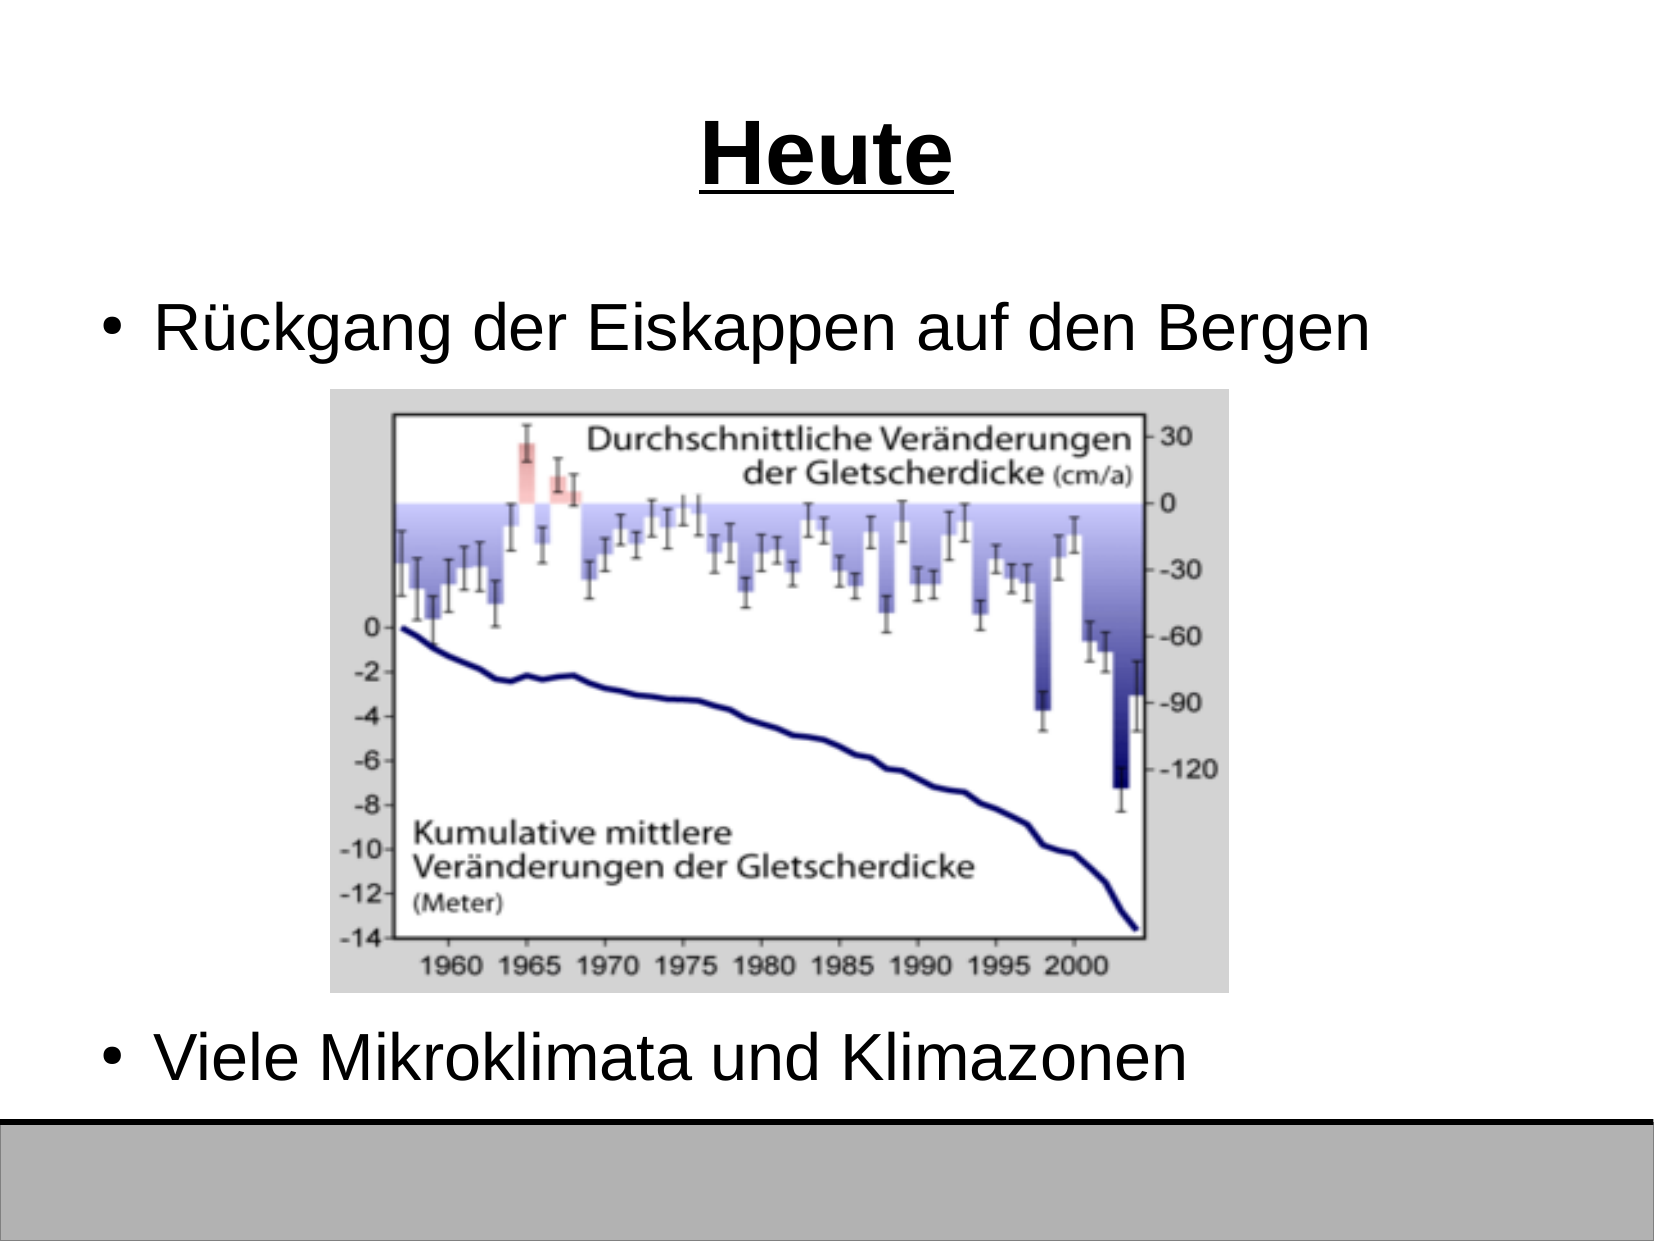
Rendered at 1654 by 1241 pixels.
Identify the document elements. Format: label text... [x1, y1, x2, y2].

list Rückgang der Eiskappen auf den Bergen Viele Mikroklimata und Klimazonen [82, 290, 1571, 1109]
text_box [0, 1125, 1654, 1241]
title Heute [82, 49, 1571, 257]
picture [330, 389, 1229, 993]
